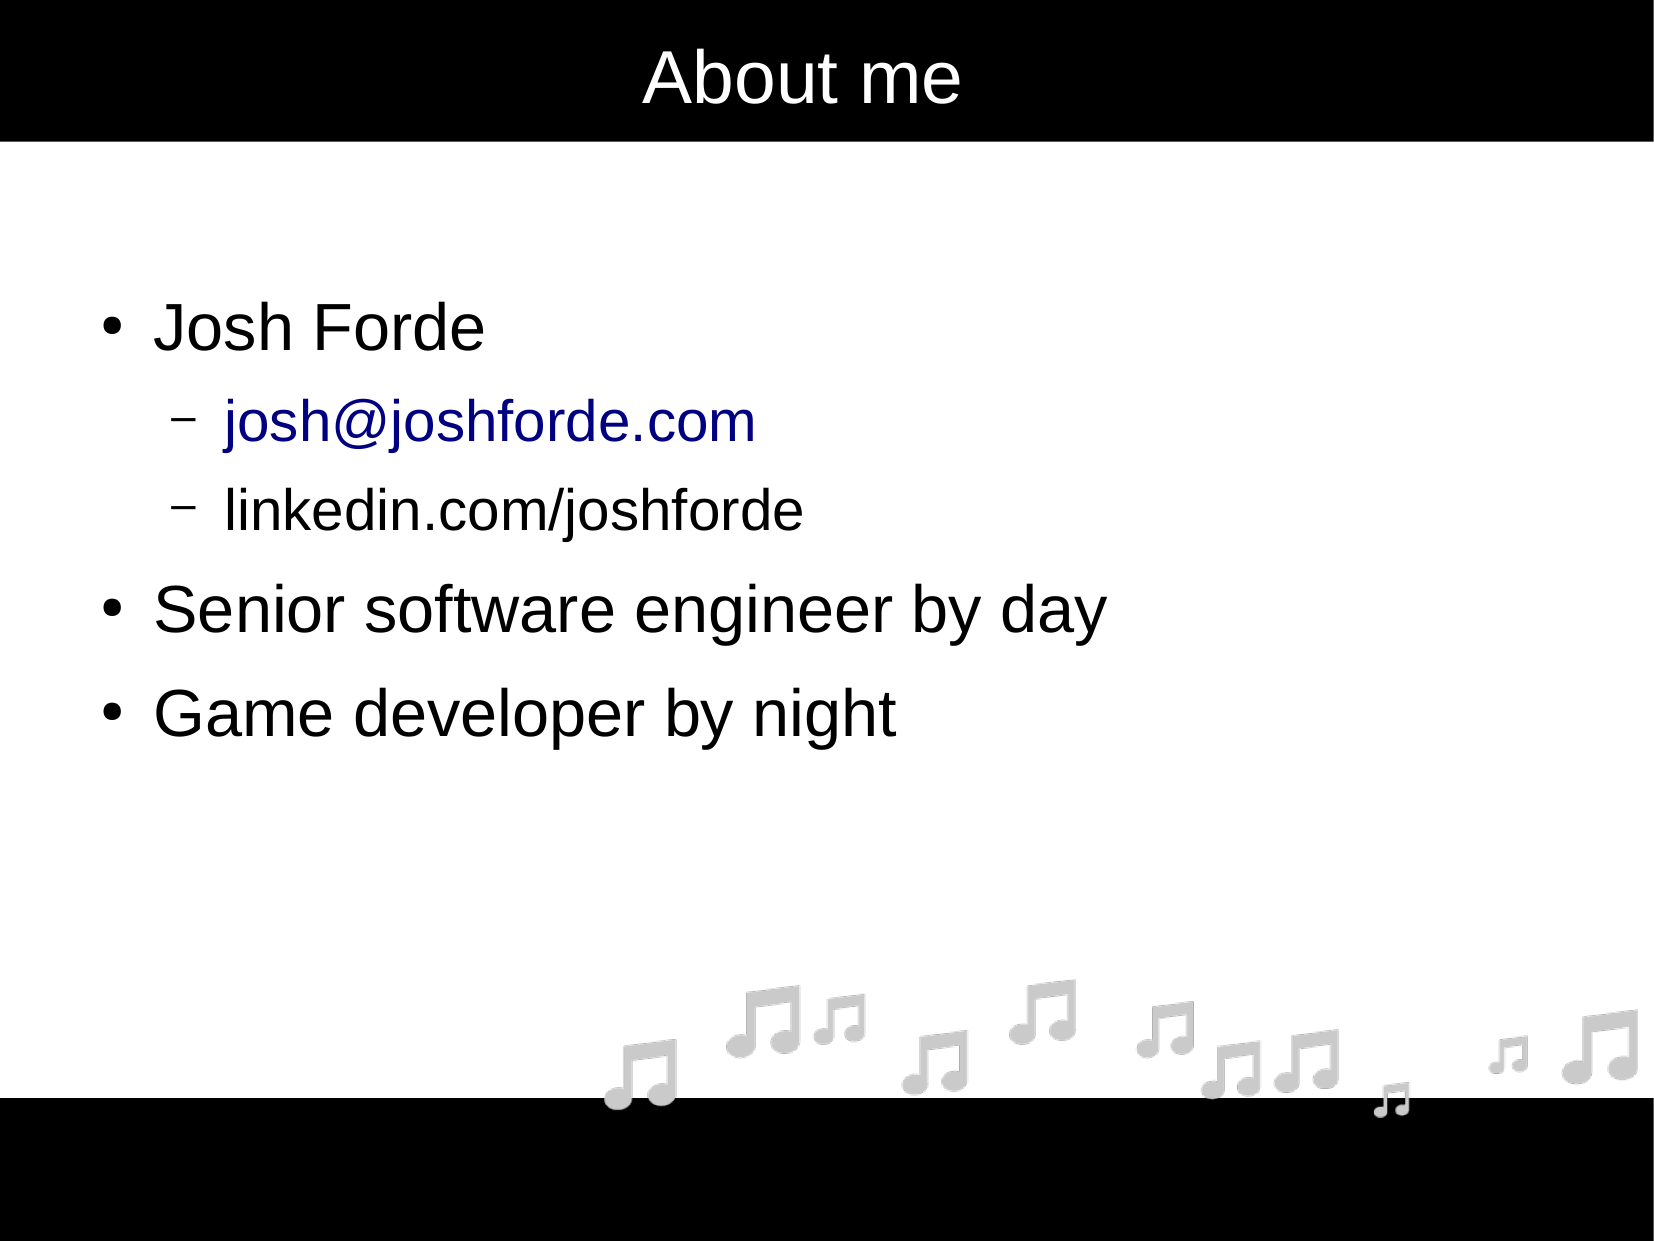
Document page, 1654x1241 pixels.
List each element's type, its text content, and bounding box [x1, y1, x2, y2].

title About me [59, 8, 1548, 148]
list Josh Forde josh@joshforde.com linkedin.com/joshforde Senior software engineer by day Game developer by night [82, 290, 1571, 1010]
